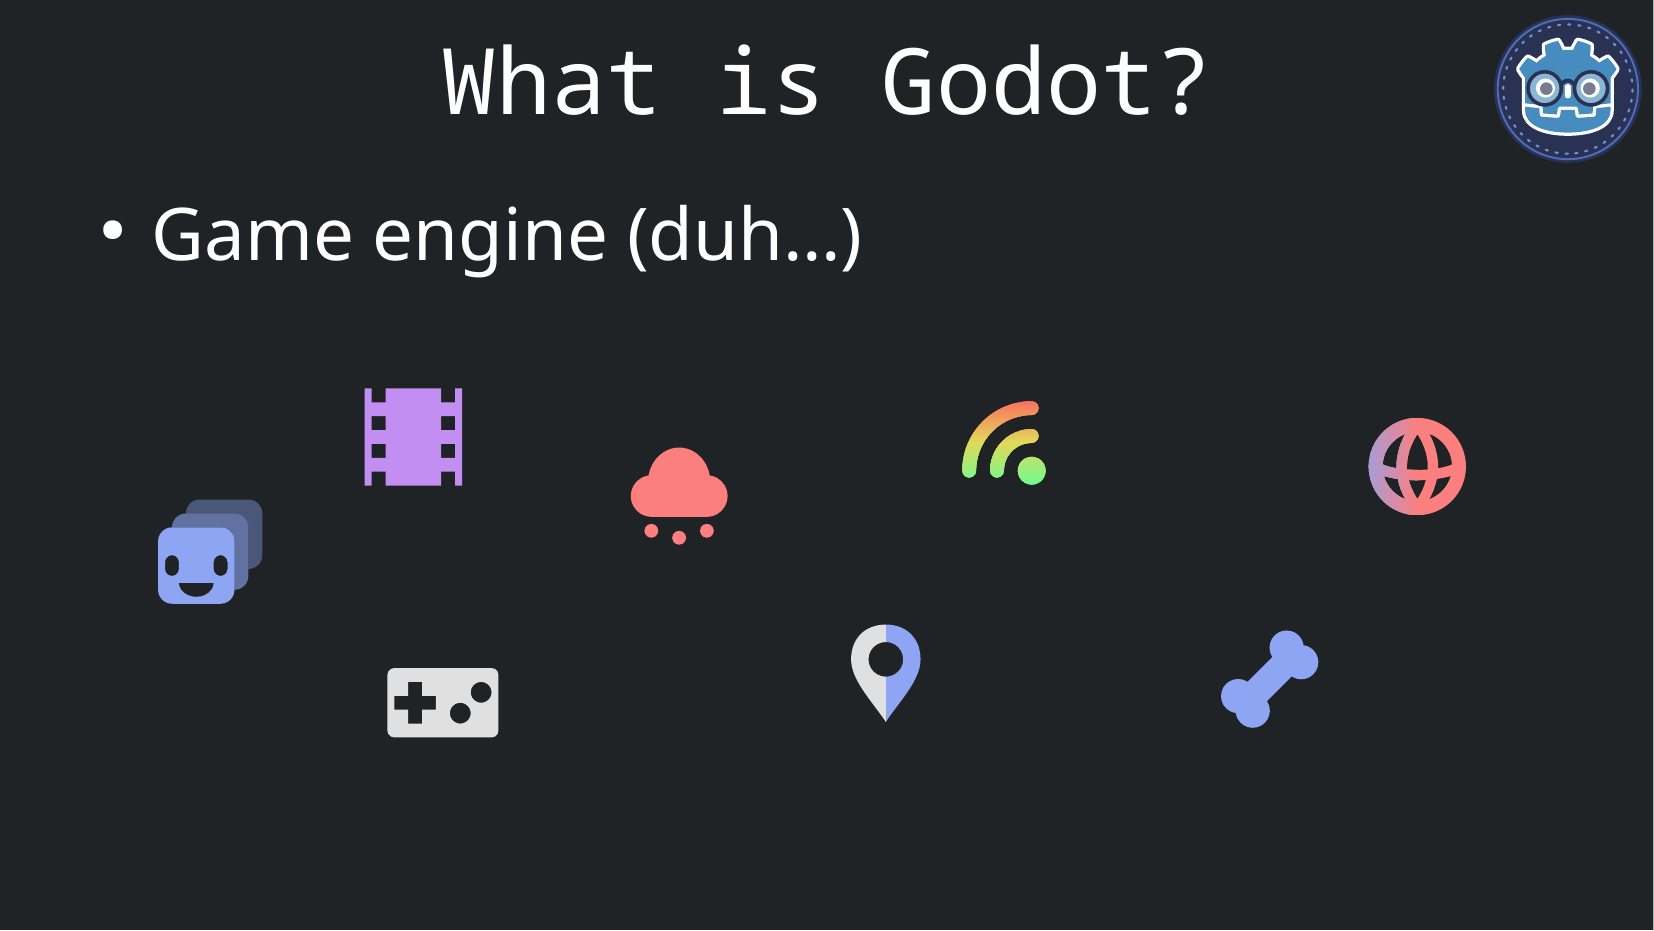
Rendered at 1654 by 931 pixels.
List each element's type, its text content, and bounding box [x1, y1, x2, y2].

text_box [88, 301, 1542, 910]
picture [147, 496, 266, 615]
picture [1493, 15, 1642, 163]
list Game engine (duh…) Editor Separate 2D and 3D engines Export to Linux, Mac, Windows, Android/iOS, console Open source (MIT) [82, 182, 1571, 898]
picture [354, 377, 473, 497]
picture [826, 614, 945, 733]
picture [944, 383, 1063, 502]
picture [620, 437, 739, 556]
title What is Godot? [82, 1, 1571, 157]
picture [383, 643, 502, 762]
picture [1210, 620, 1329, 739]
picture [1358, 407, 1477, 526]
